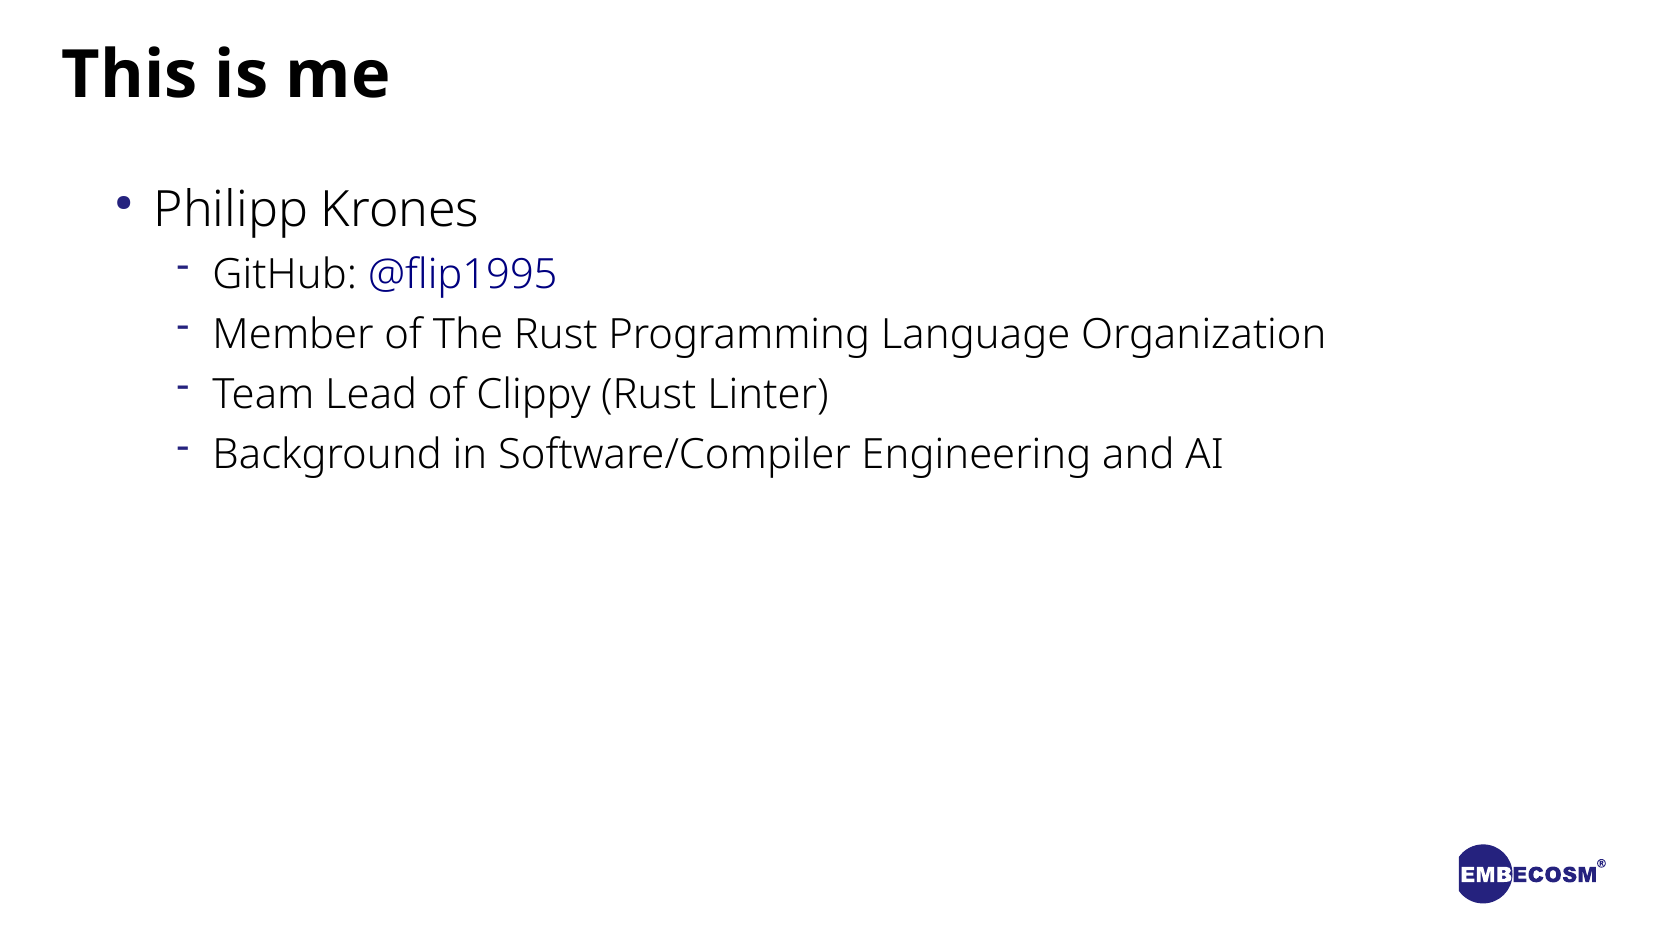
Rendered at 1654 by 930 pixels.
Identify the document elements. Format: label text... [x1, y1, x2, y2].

title This is me [47, 26, 1606, 178]
list Philipp Krones GitHub: @flip1995 Member of The Rust Programming Language Organization Team Lead of Clippy (Rust Linter) Background in Software/Compiler Engineering and AI [94, 177, 1559, 845]
